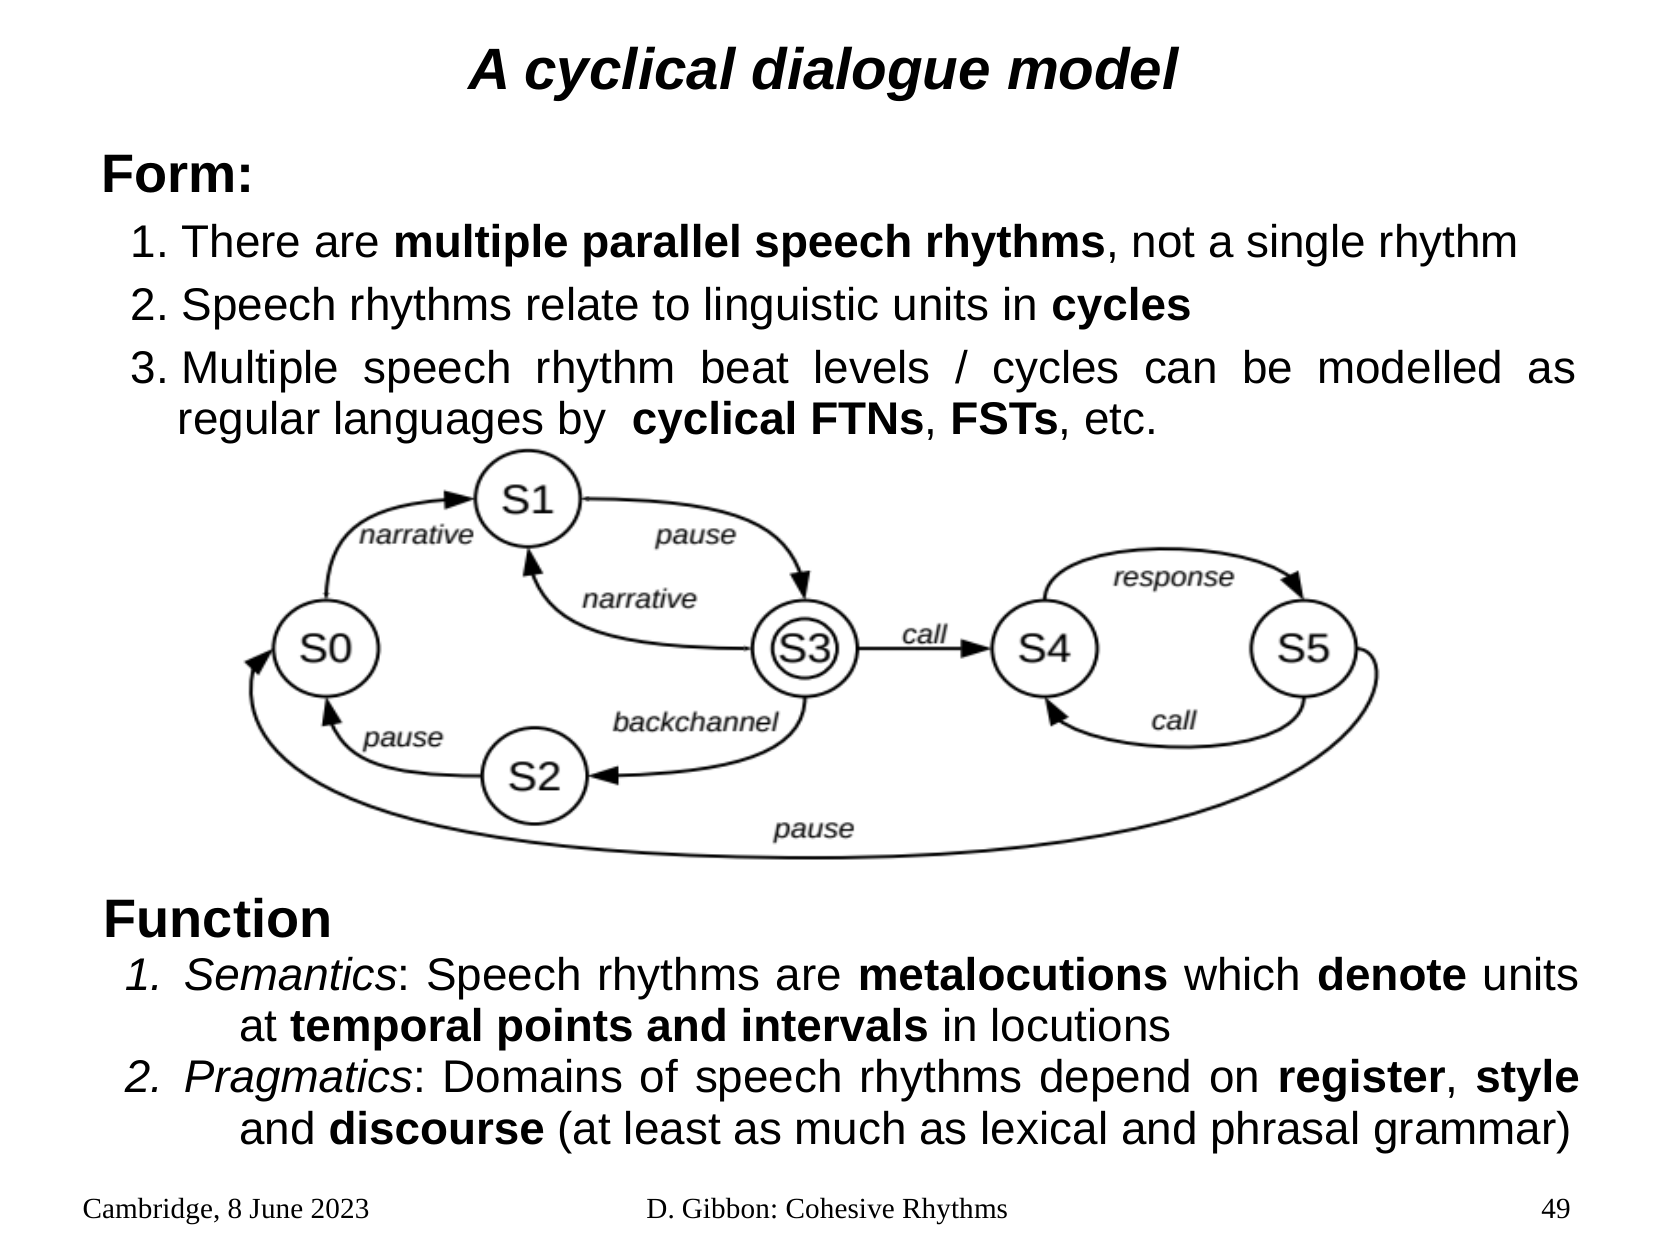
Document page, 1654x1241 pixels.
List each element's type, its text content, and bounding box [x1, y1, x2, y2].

text_box Form: There are multiple parallel speech rhythms, not a single rhythm Speech rhythms relate to linguistic units in cycles Multiple speech rhythm beat levels / cycles can be modelled as regular languages by cyclical FTNs, FSTs, etc. [86, 135, 1593, 455]
picture [220, 455, 1402, 880]
text_box Function Semantics: Speech rhythms are metalocutions which denote units at temporal points and intervals in locutions Pragmatics: Domains of speech rhythms depend on register, style and discourse (at least as much as lexical and phrasal grammar) [88, 880, 1595, 1162]
title A cyclical dialogue model [11, 19, 1636, 119]
